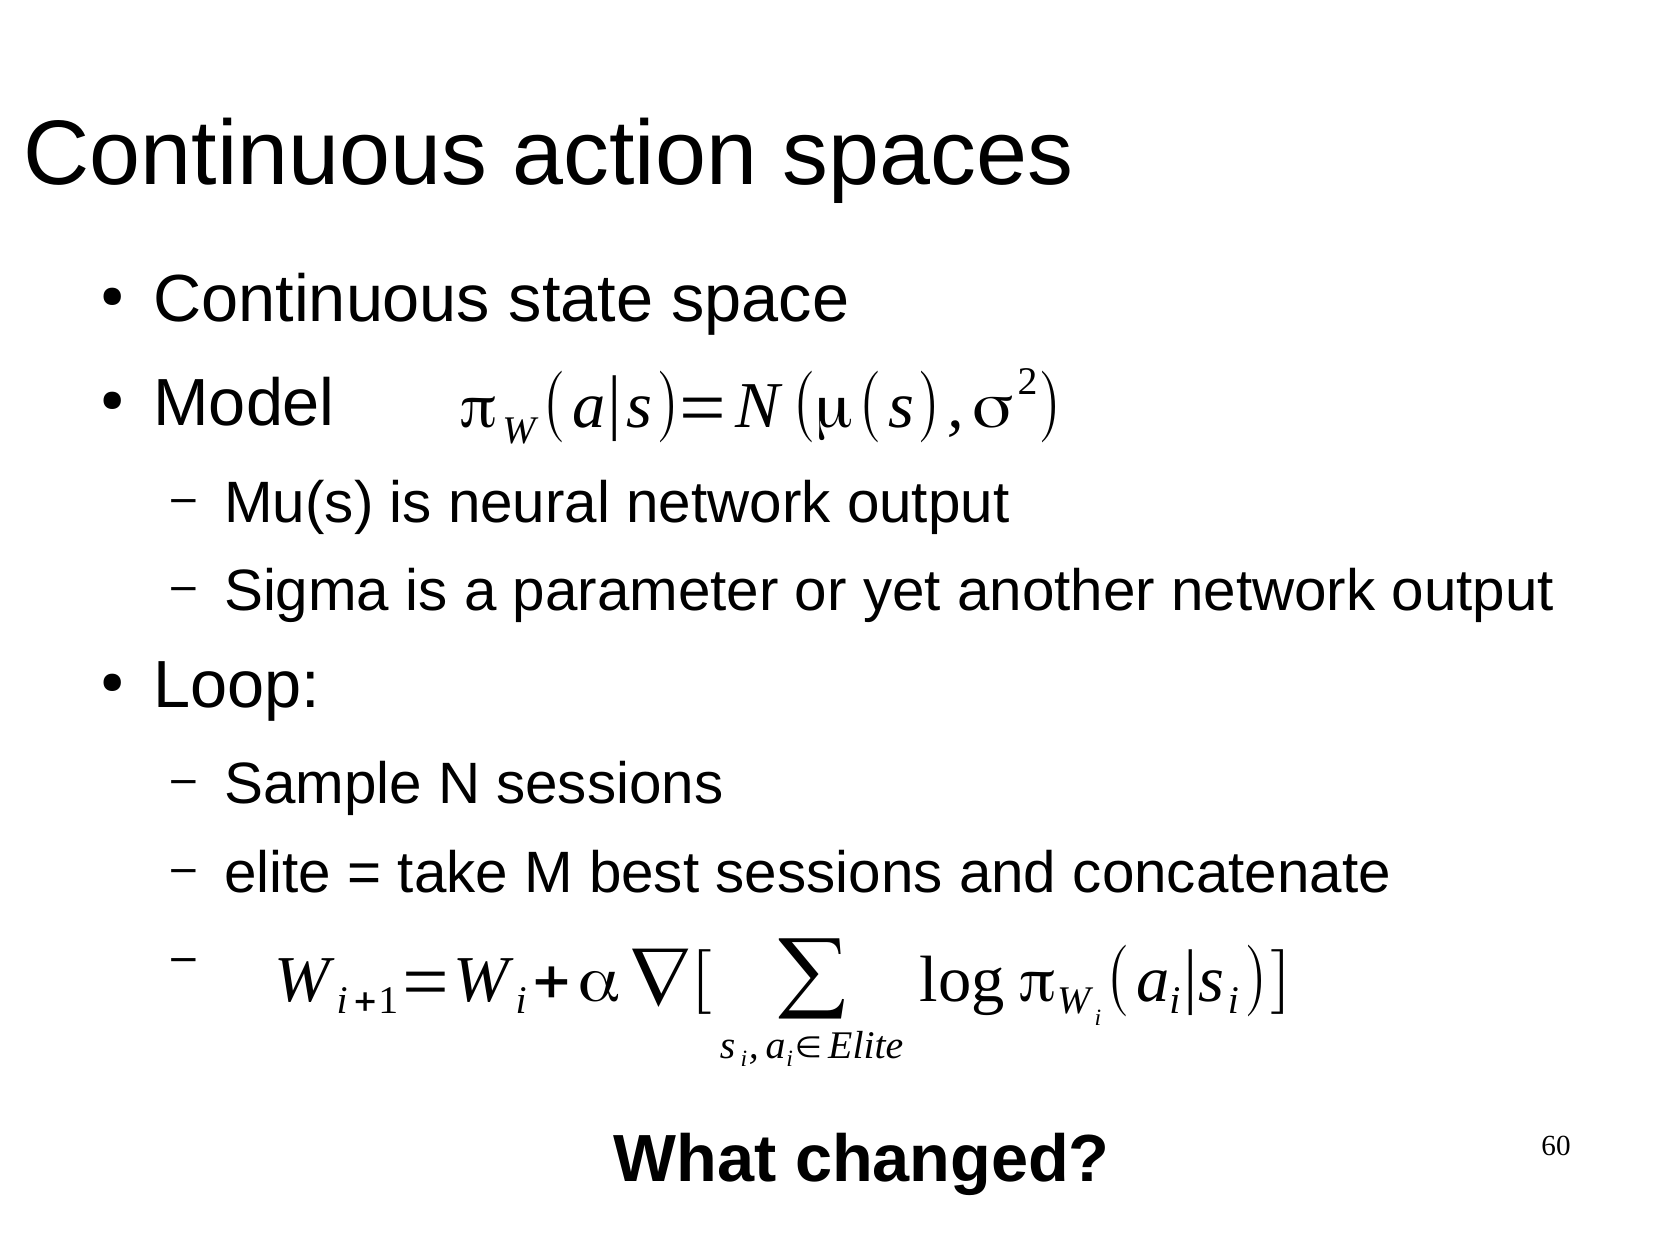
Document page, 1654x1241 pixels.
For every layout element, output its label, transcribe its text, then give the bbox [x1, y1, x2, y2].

list Continuous state space Model Mu(s) is neural network output Sigma is a parameter or yet another network output Loop: Sample N sessions elite = take M best sessions and concatenate What changed? [82, 260, 1571, 1241]
title Continuous action spaces [23, 49, 1512, 257]
chart [444, 357, 1078, 451]
chart [257, 931, 1303, 1073]
